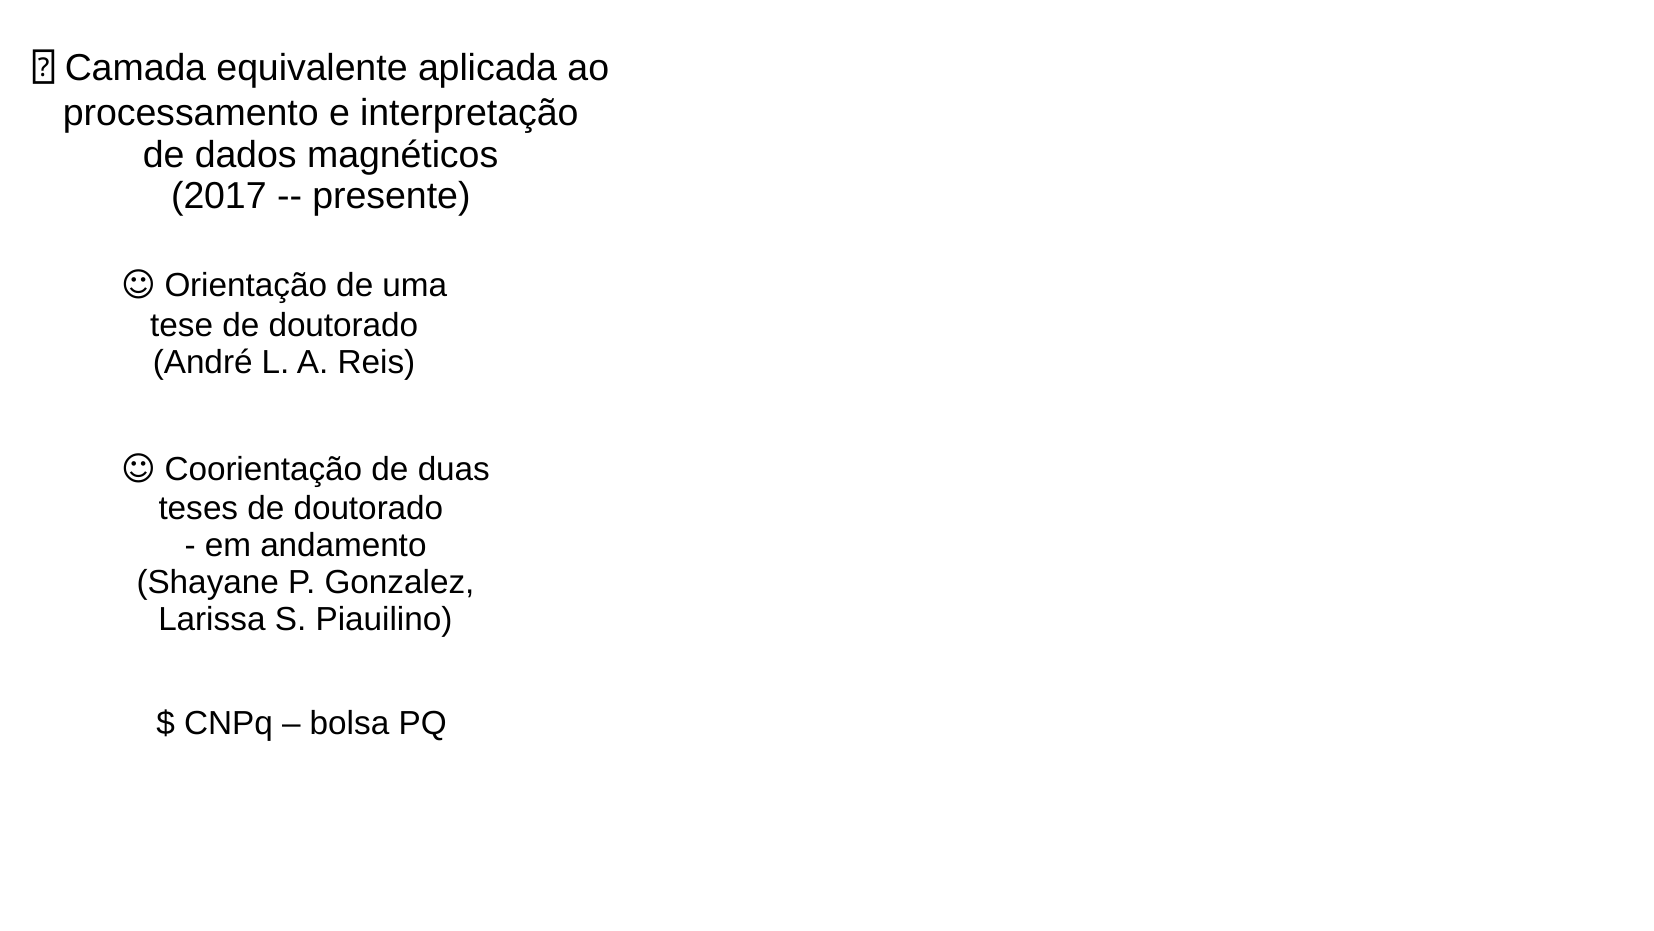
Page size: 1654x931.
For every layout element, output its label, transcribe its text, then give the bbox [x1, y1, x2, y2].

text_box ☺ Orientação de uma tese de doutorado (André L. A. Reis) [106, 253, 526, 402]
text_box ☺ Coorientação de duas teses de doutorado - em andamento (Shayane P. Gonzalez, Larissa S. Piauilino) [106, 437, 526, 651]
text_box ⍰ Camada equivalente aplicada ao processamento e interpretação de dados magnéticos (2017 -- presente) [17, 32, 626, 230]
text_box $ CNPq – bolsa PQ [141, 697, 485, 749]
